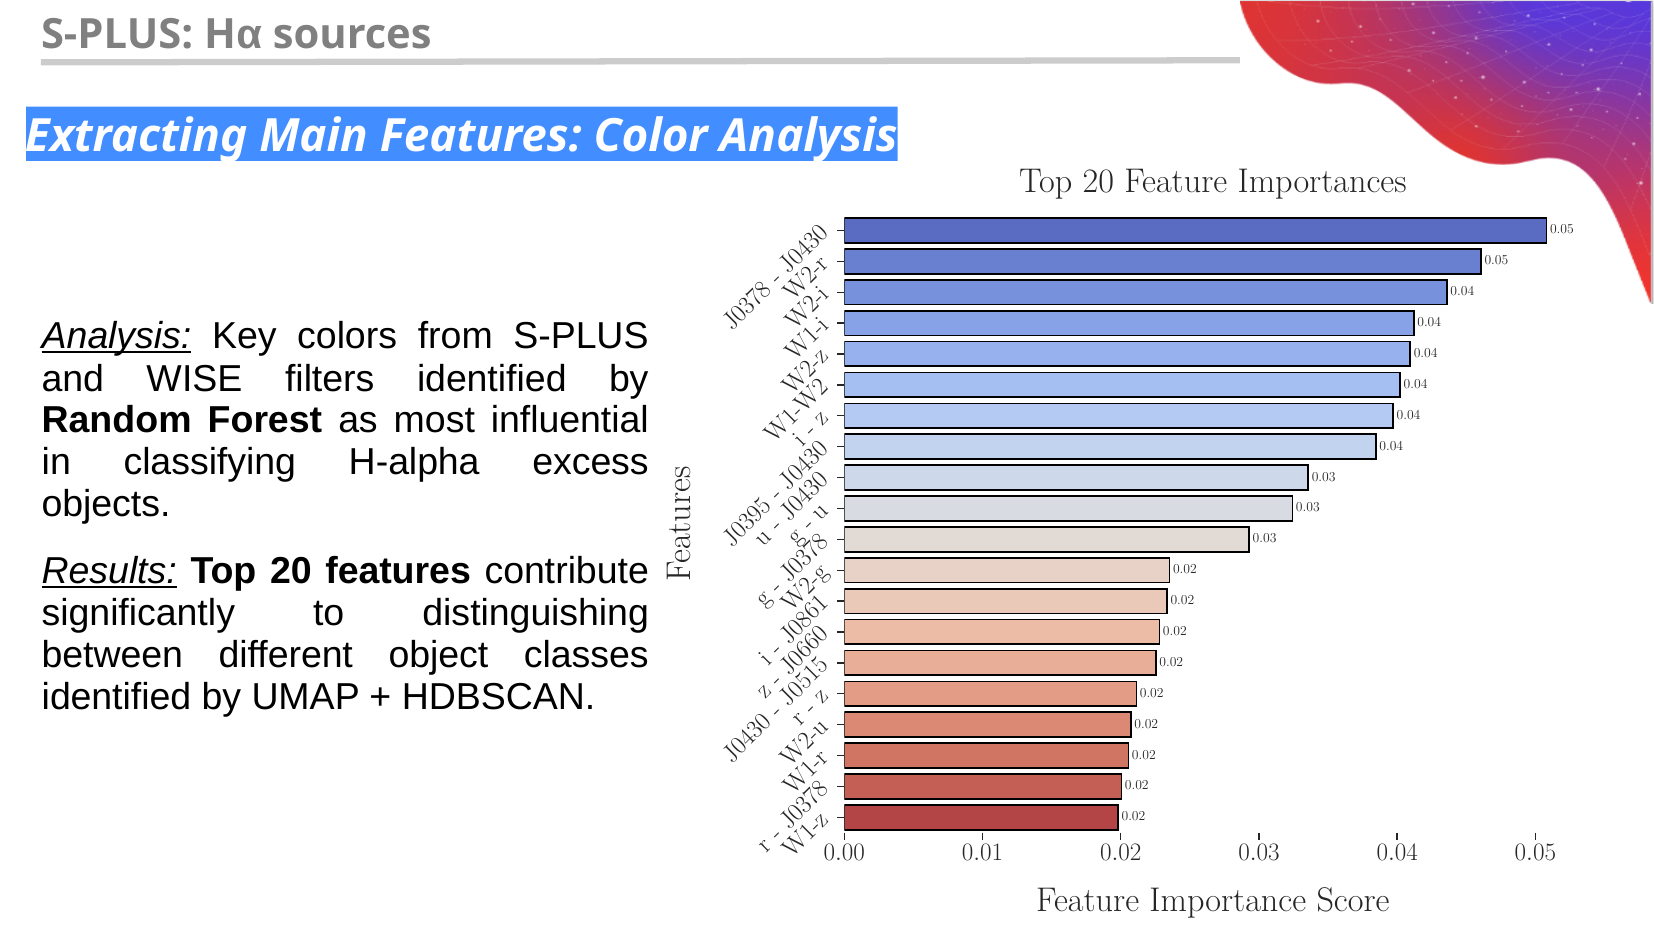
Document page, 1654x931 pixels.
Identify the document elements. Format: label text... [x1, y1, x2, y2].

picture [658, 0, 1654, 927]
text_box S-PLUS: Hα sources [26, 0, 477, 72]
text_box Analysis: Key colors from S-PLUS and WISE filters identified by Random Forest as most influential in classifying H-alpha excess objects. Results: Top 20 features contribute significantly to distinguishing between different object classes identified by UMAP + HDBSCAN. [26, 307, 658, 792]
text_box Extracting Main Features: Color Analysis [26, 106, 898, 161]
